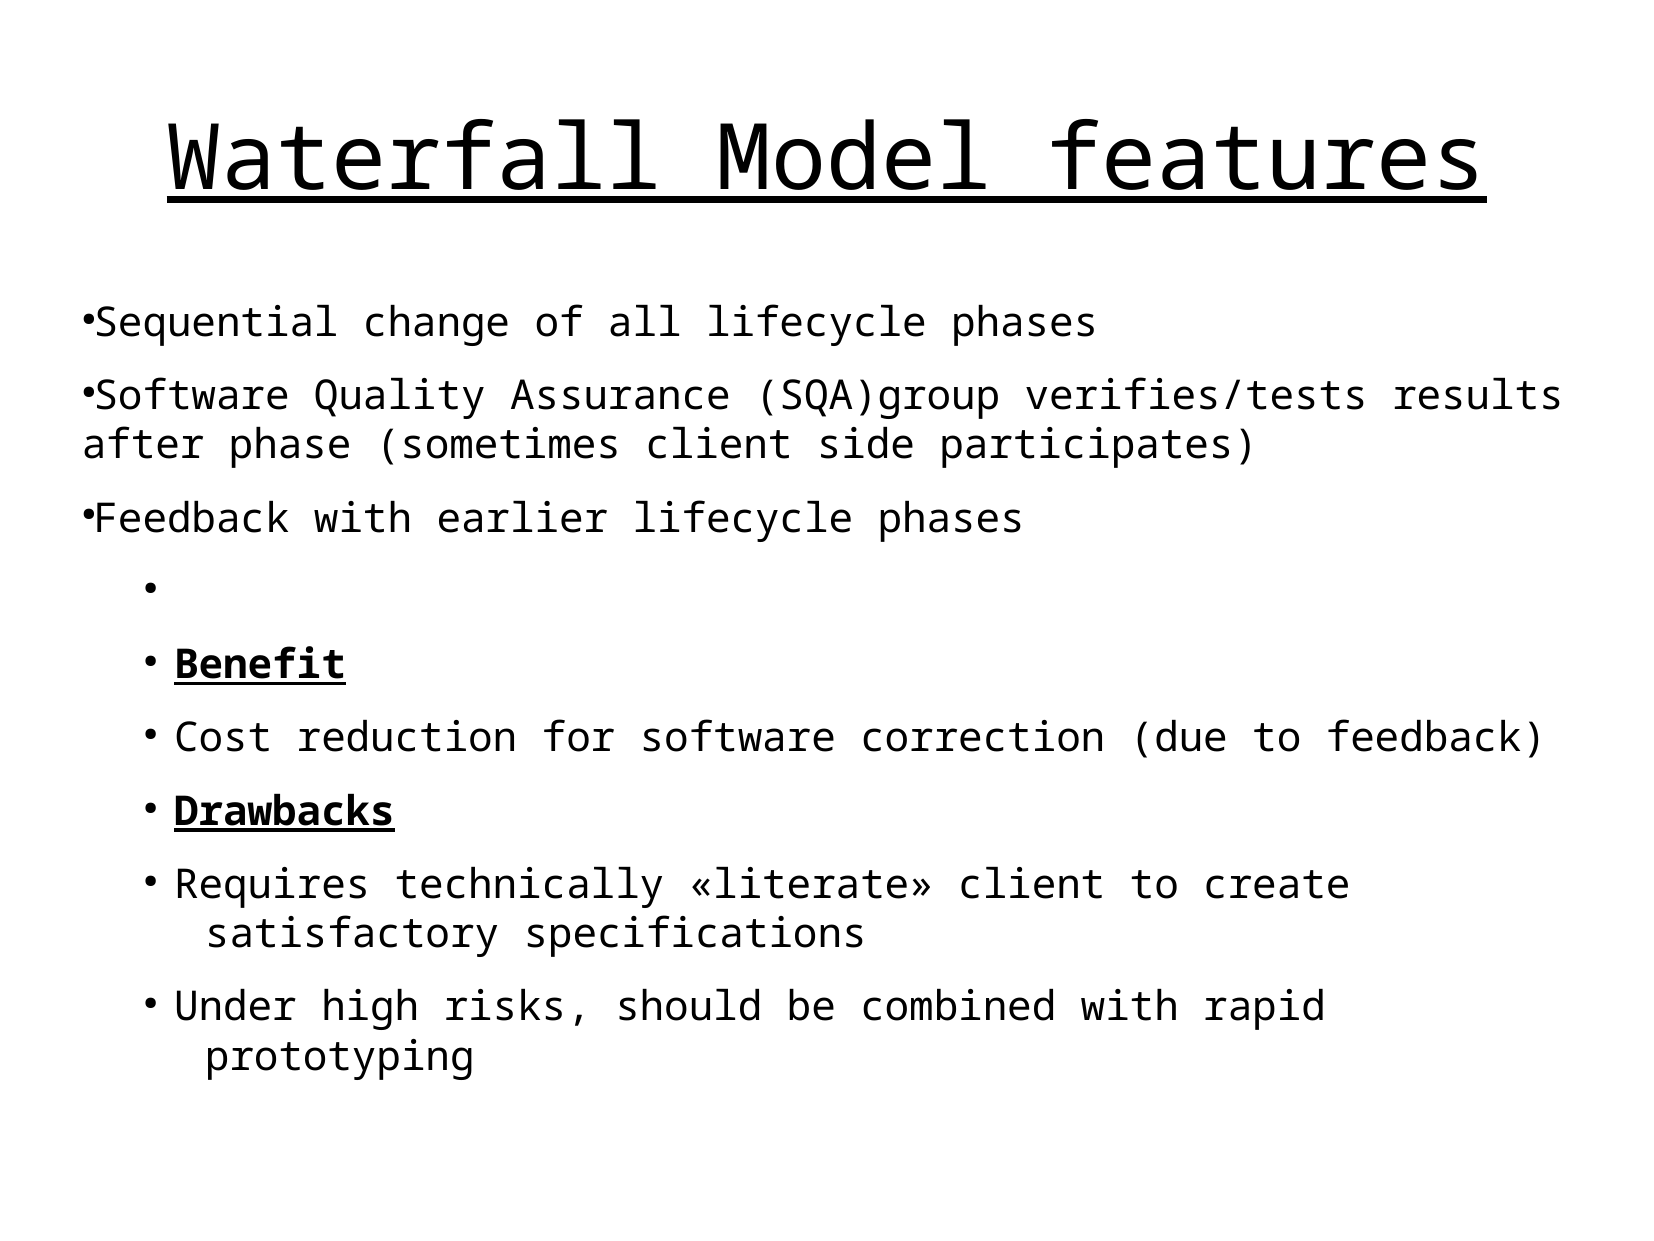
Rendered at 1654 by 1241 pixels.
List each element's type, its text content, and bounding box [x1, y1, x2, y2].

title Waterfall Model features [82, 49, 1571, 257]
list Sequential change of all lifecycle phases Software Quality Assurance (SQA)group verifies/tests results after phase (sometimes client side participates) Feedback with earlier lifecycle phases Benefit Cost reduction for software correction (due to feedback) Drawbacks Requires technically «literate» client to create satisfactory specifications Under high risks, should be combined with rapid prototyping [81, 295, 1571, 1134]
